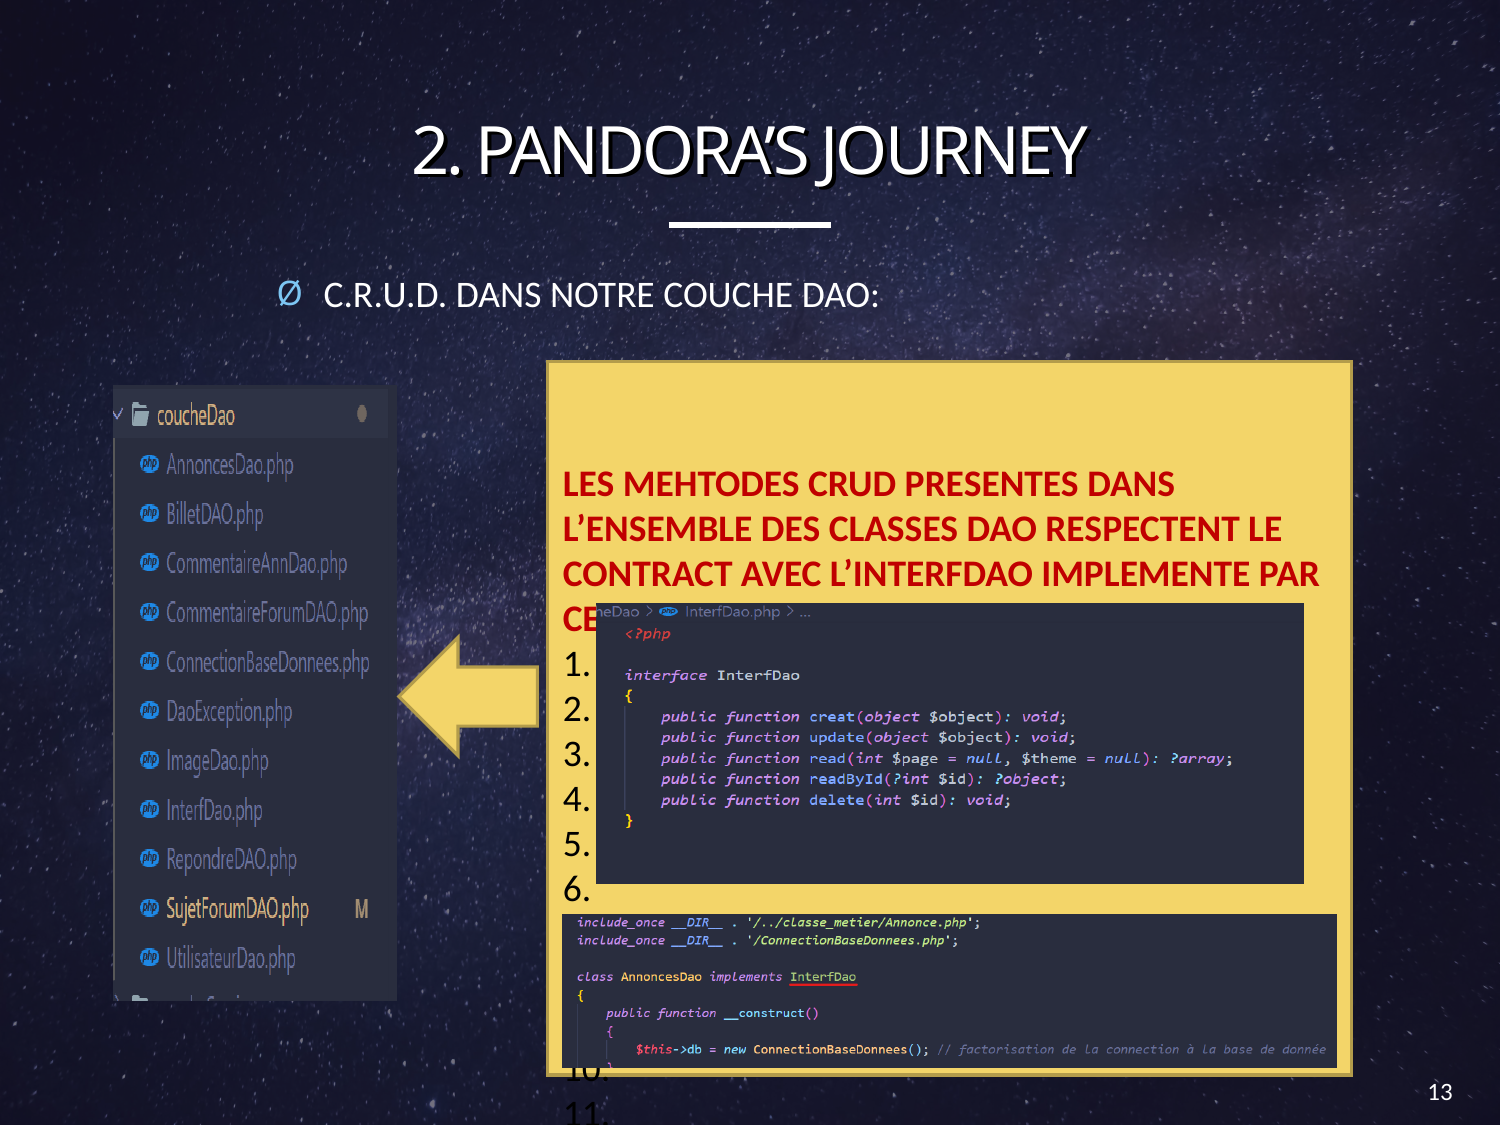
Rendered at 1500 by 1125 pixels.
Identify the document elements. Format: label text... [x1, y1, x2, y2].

text_box [1412, 1052, 1488, 1113]
text_box LES MEHTODES CRUD PRESENTES DANS L’ENSEMBLE DES CLASSES DAO RESPECTENT LE CONTRACT AVEC L’INTERFDAO IMPLEMENTE PAR CELLES-CI: [548, 362, 1352, 1075]
picture [596, 603, 1304, 884]
picture [113, 385, 397, 1001]
text_box [398, 637, 538, 756]
title 2. PANDORA’S JOURNEY [112, 99, 1388, 200]
picture [562, 914, 1337, 1068]
list C.R.U.D. DANS NOTRE COUCHE DAO: [112, 262, 1388, 1013]
